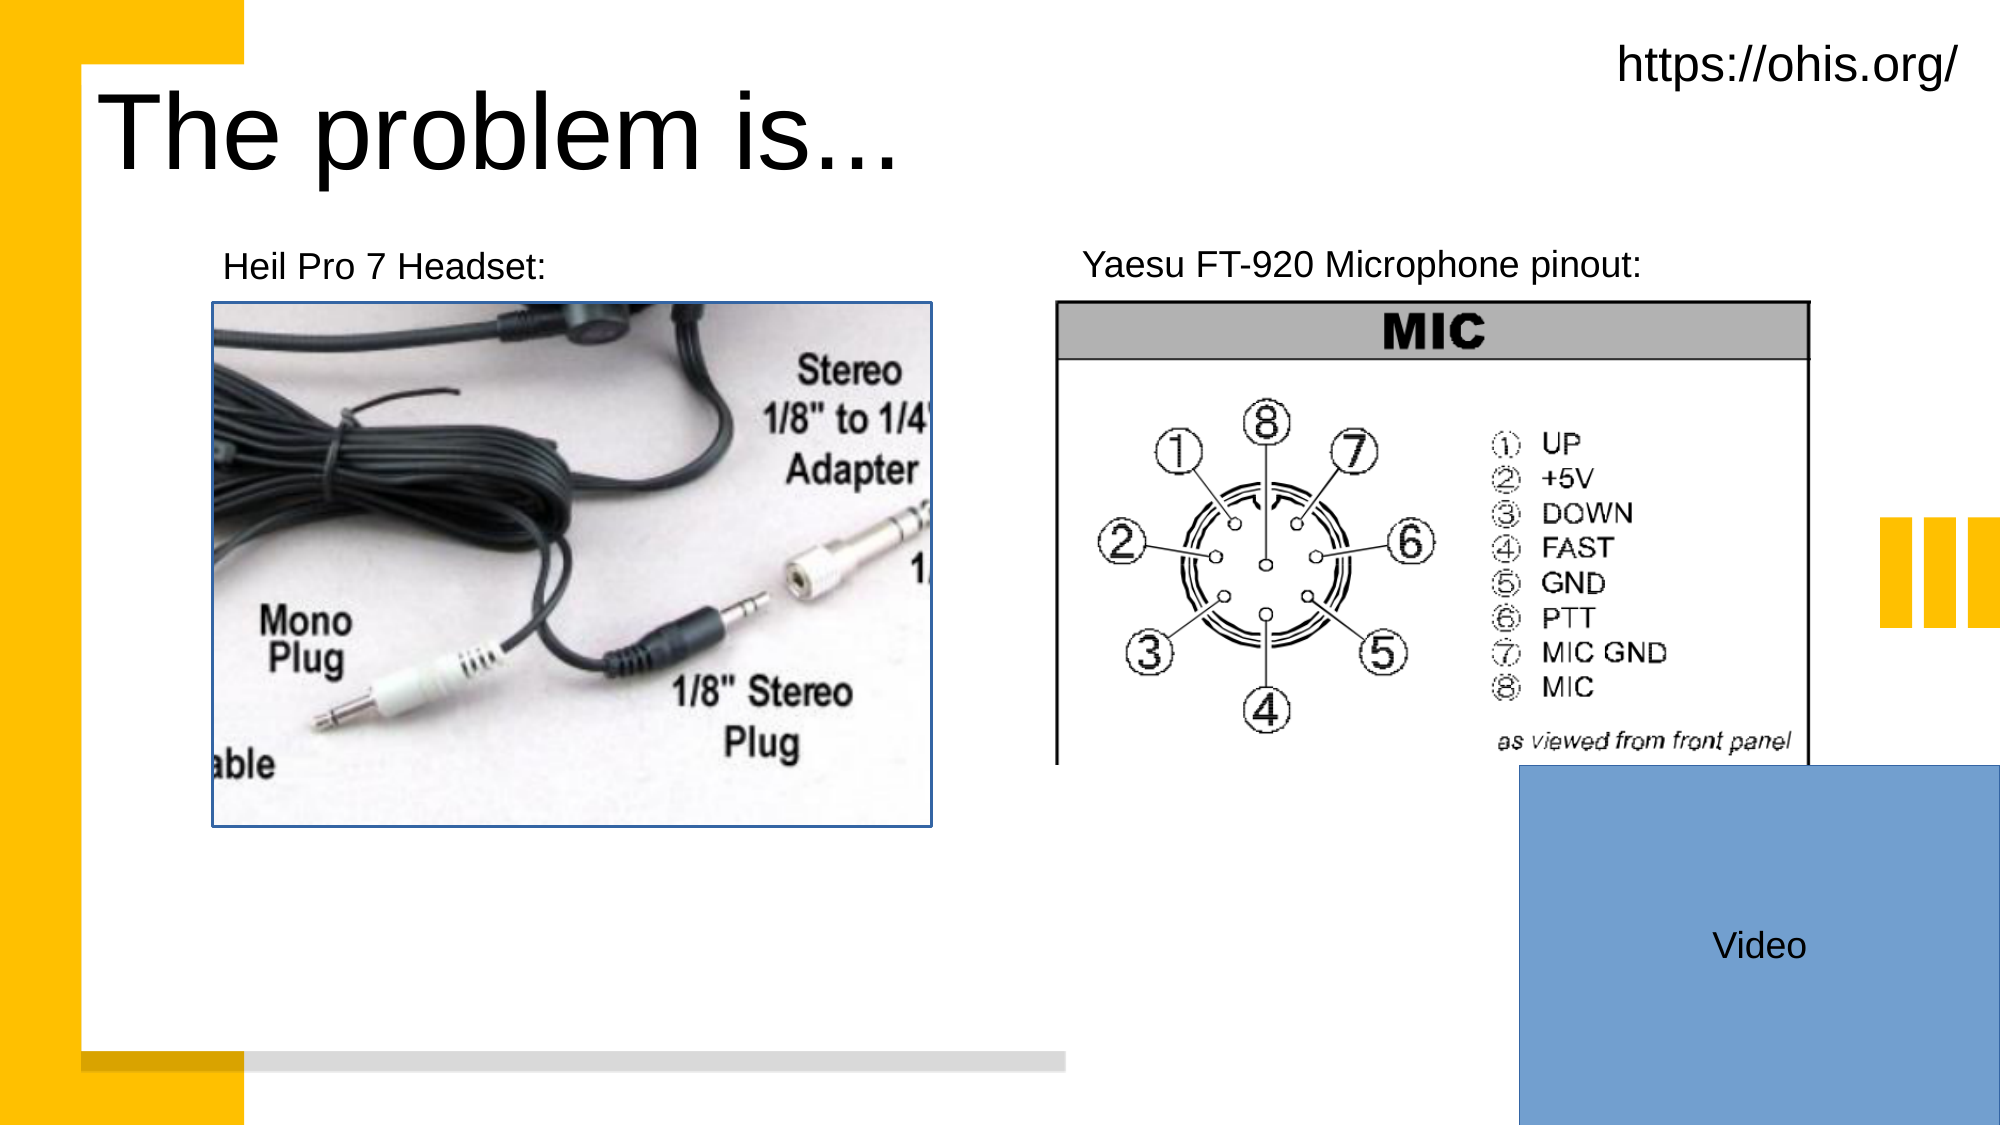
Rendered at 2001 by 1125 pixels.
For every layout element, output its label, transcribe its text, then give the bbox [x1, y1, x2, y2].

text_box Yaesu FT-920 Microphone pinout: [1067, 236, 1658, 294]
picture [214, 303, 931, 826]
text_box Heil Pro 7 Headset: [207, 238, 562, 296]
text_box The problem is... [81, 64, 1921, 201]
text_box https://ohis.org/ [1590, 29, 1974, 105]
text_box Video [1519, 765, 2000, 1125]
text_box [0, 0, 2000, 1125]
picture [1050, 293, 1811, 766]
